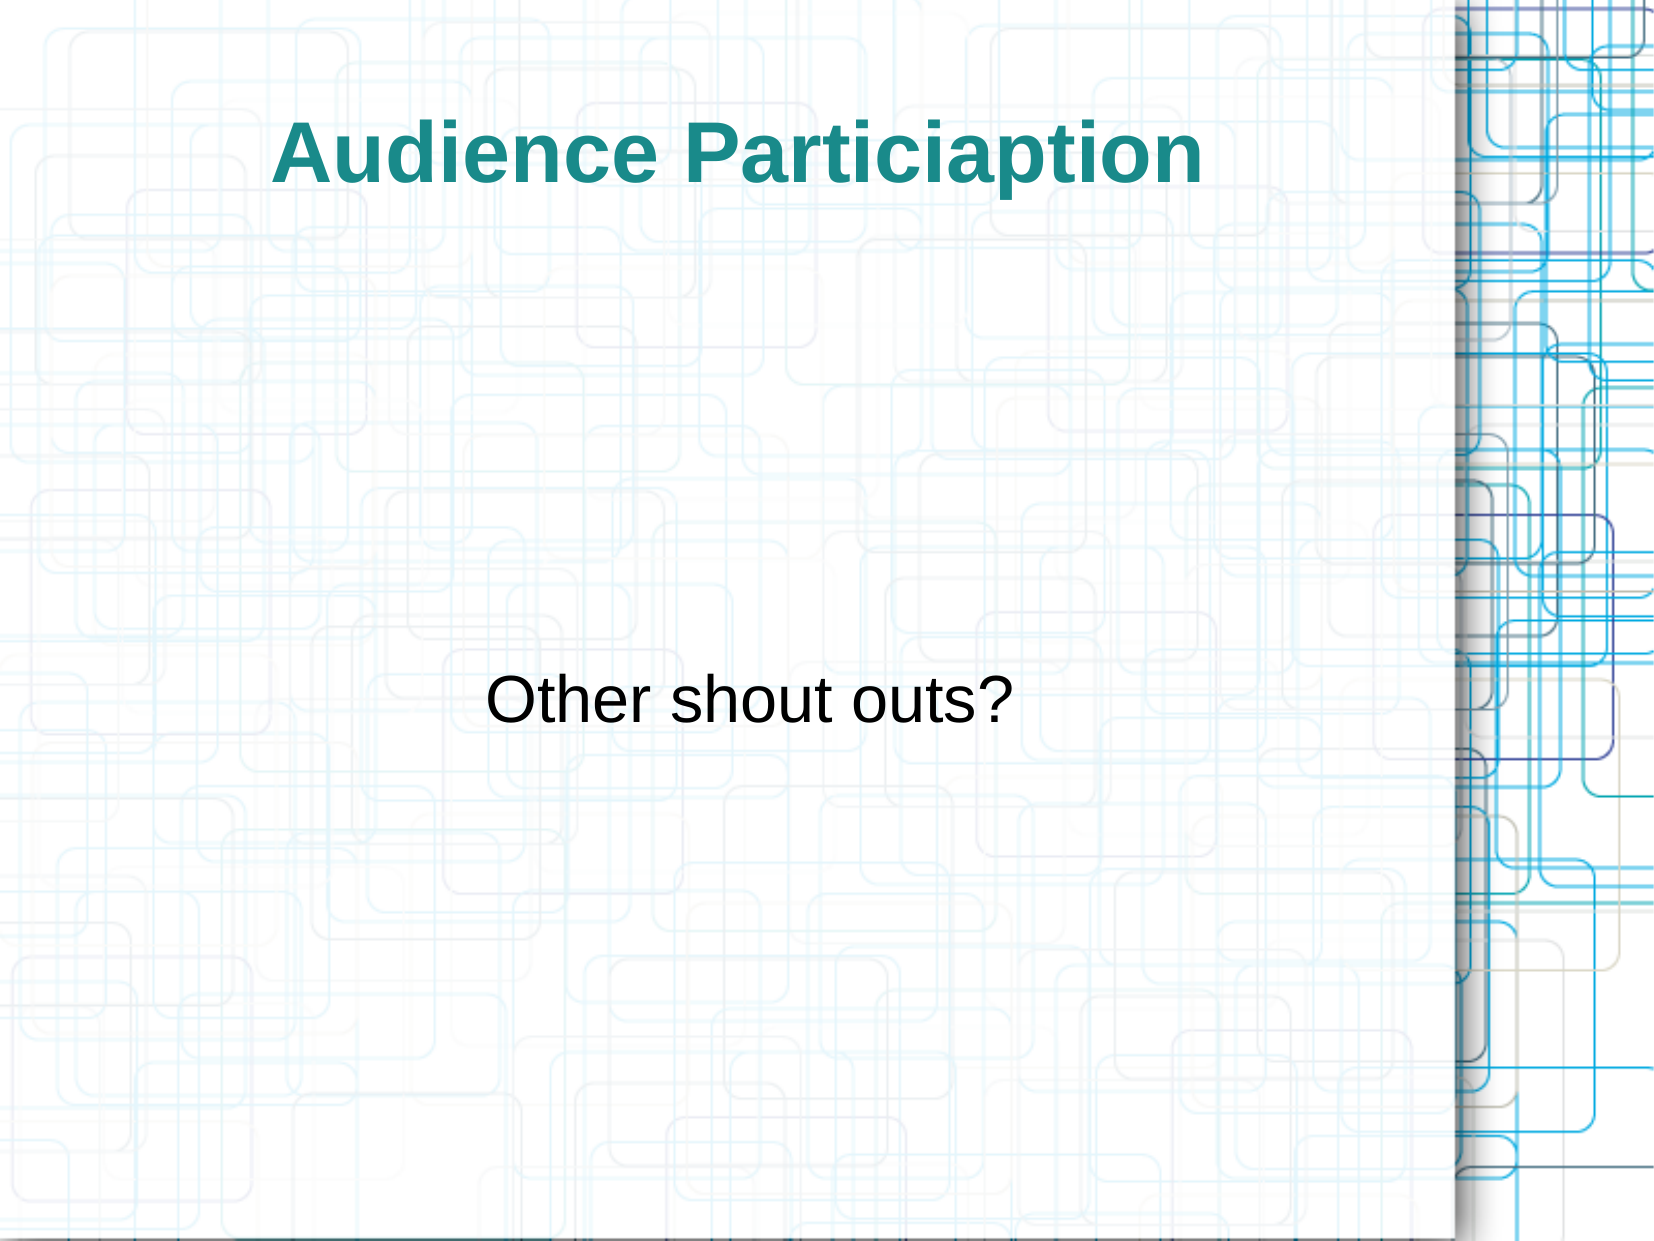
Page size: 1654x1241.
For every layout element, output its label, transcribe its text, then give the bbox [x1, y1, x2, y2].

picture [0, 0, 1654, 1241]
title Audience Particiaption [59, 49, 1418, 257]
subtitle Other shout outs? [82, 290, 1418, 1109]
